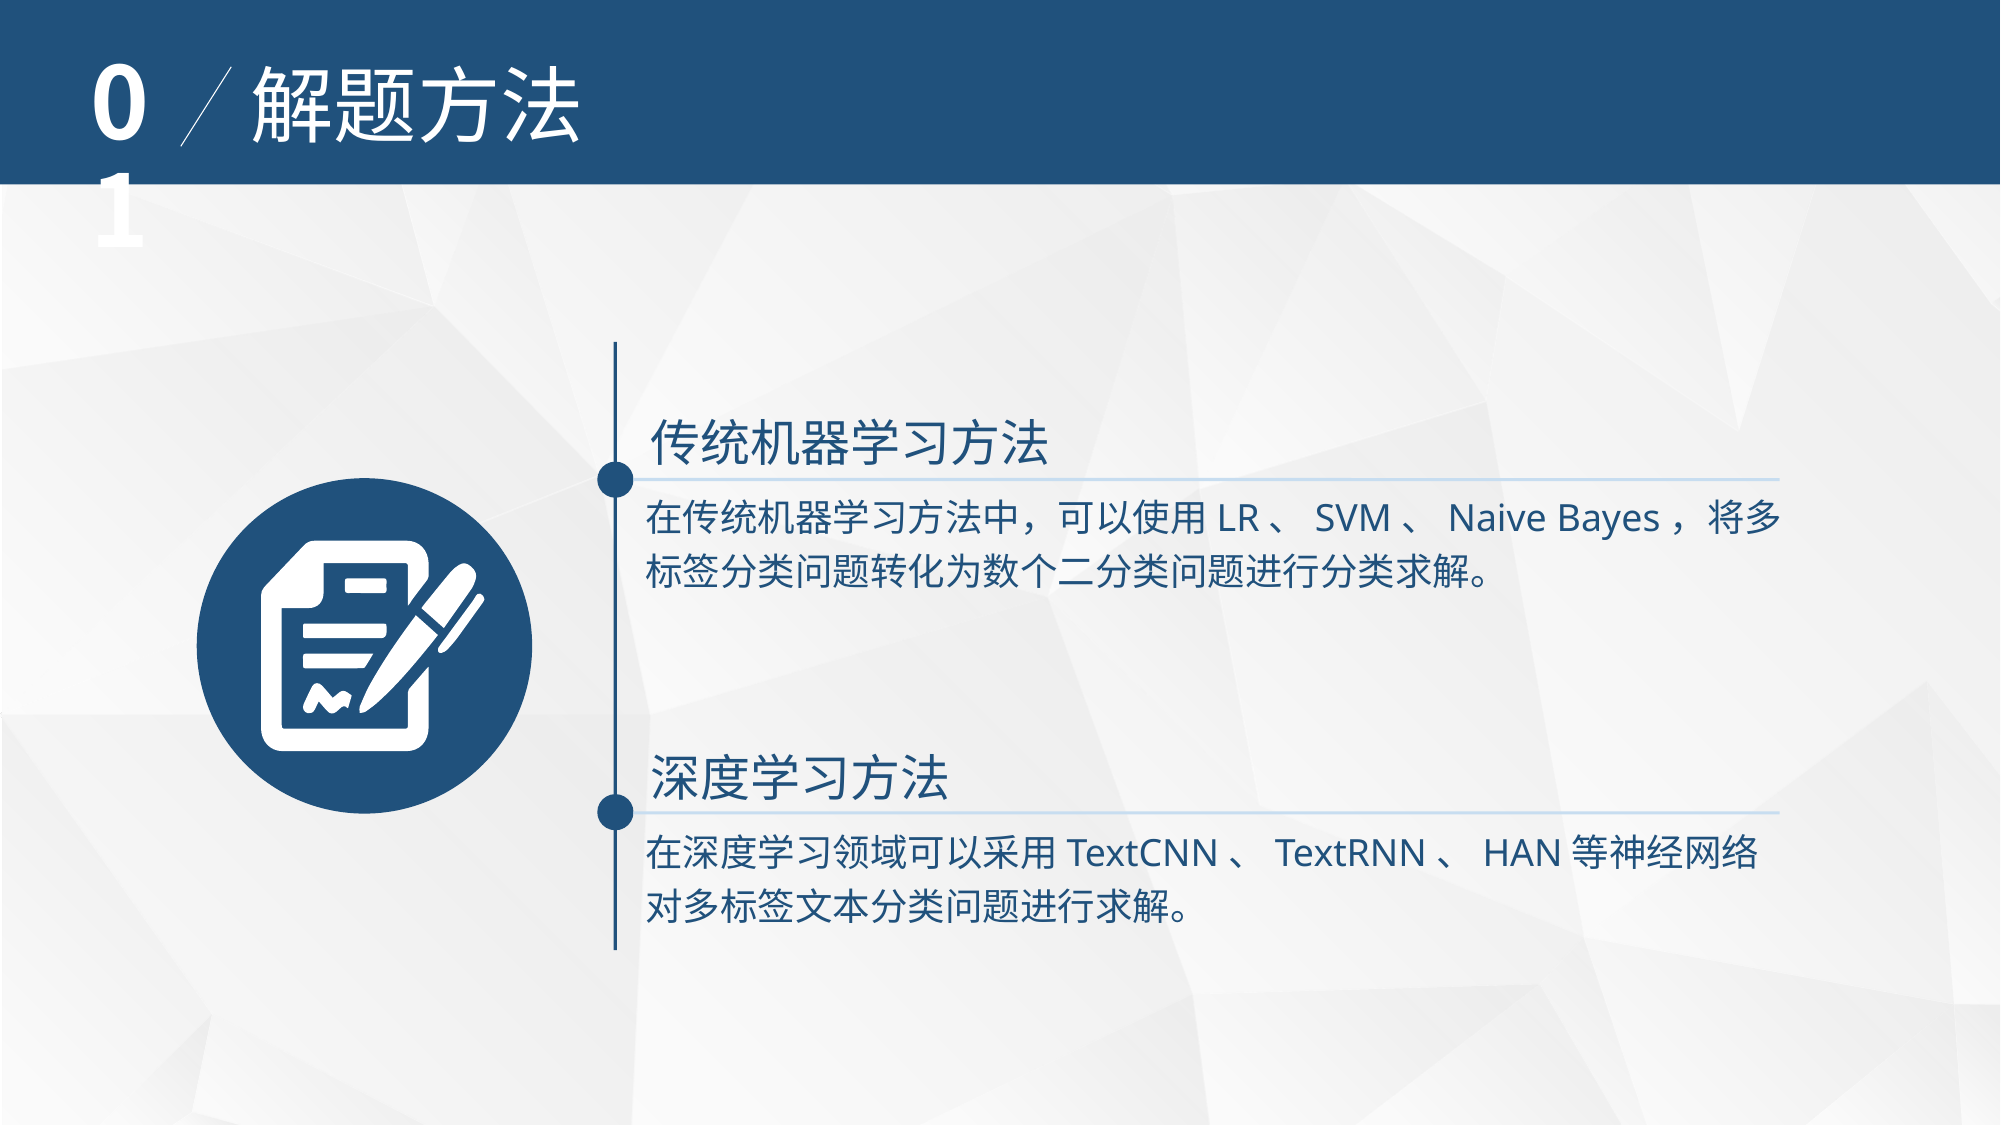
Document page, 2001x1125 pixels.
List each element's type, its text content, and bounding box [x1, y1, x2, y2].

text_box 深度学习方法 [635, 739, 1023, 812]
text_box [597, 794, 634, 831]
text_box 在传统机器学习方法中，可以使用LR、SVM、Naive Bayes，将多标签分类问题转化为数个二分类问题进行分类求解。 [630, 477, 1804, 601]
text_box [597, 461, 634, 498]
text_box [196, 478, 533, 814]
text_box 传统机器学习方法 [635, 403, 1142, 477]
picture [0, 0, 2001, 1125]
list 解题方法 [235, 57, 989, 139]
list 01 [75, 45, 218, 212]
text_box 在深度学习领域可以采用TextCNN、TextRNN、HAN等神经网络对多标签文本分类问题进行求解。 [630, 812, 1804, 936]
